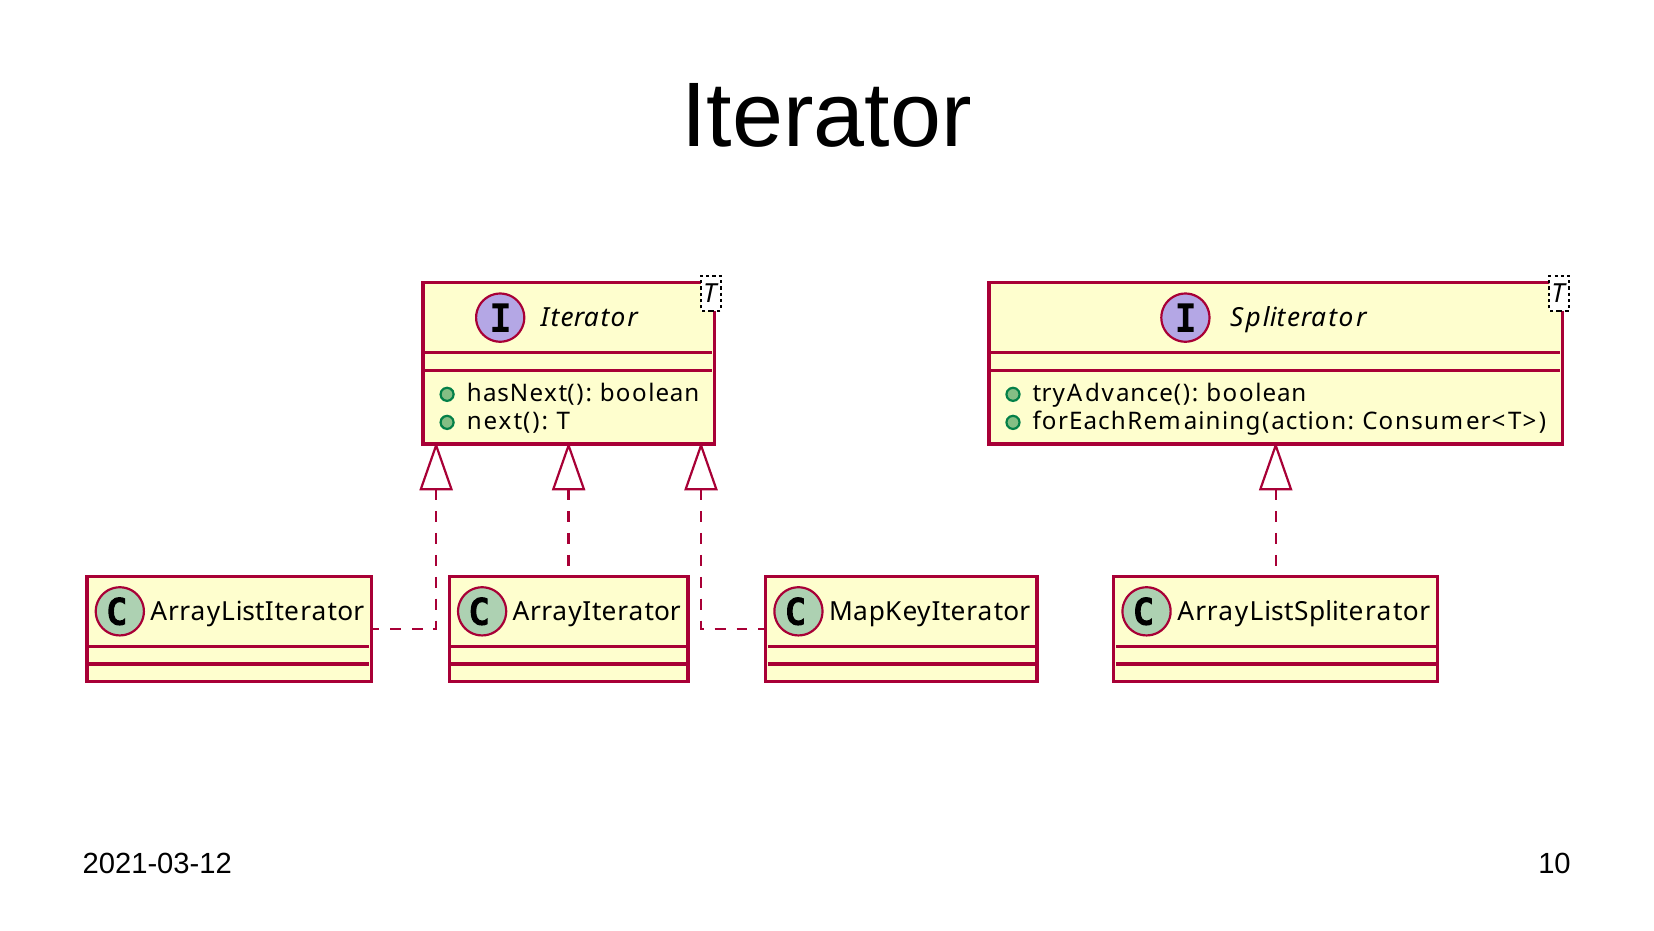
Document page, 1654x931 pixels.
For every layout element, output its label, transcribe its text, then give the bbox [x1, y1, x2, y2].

title Iterator [82, 37, 1571, 193]
picture [70, 259, 1587, 697]
